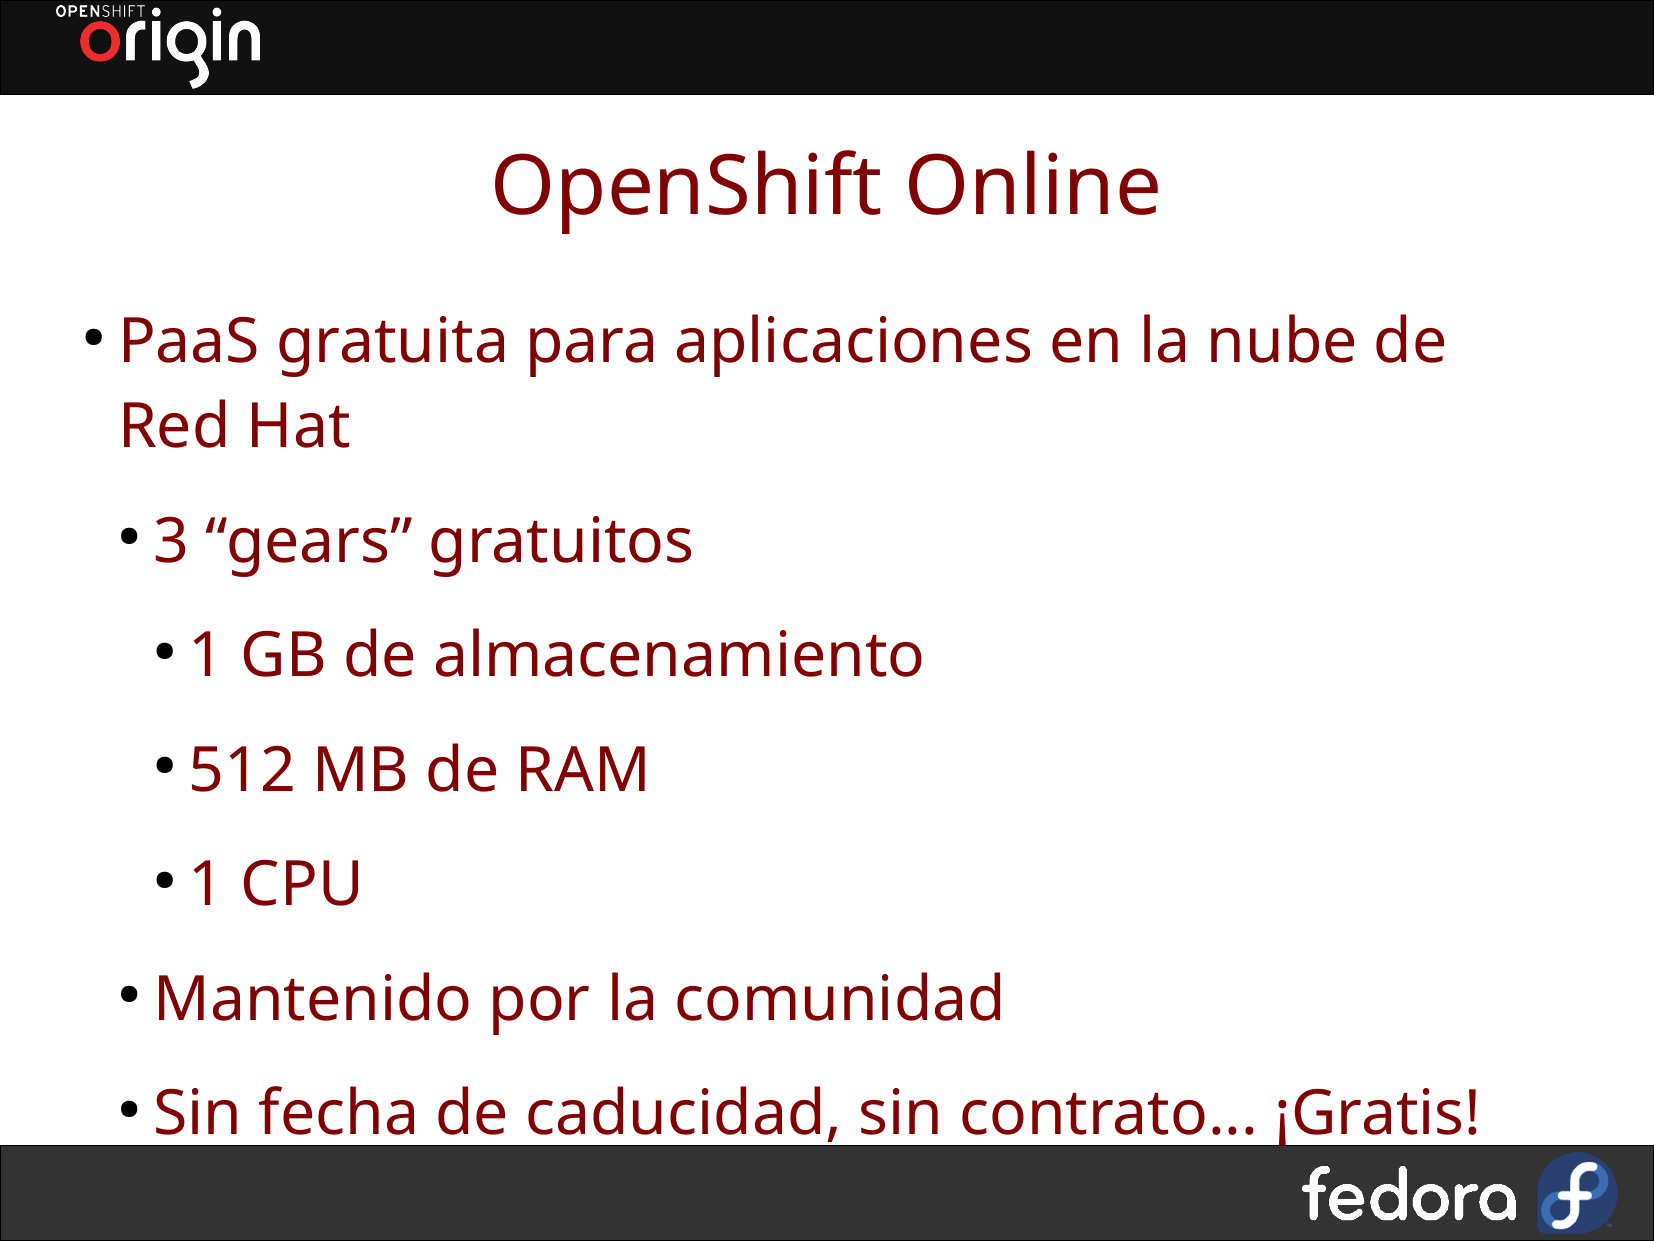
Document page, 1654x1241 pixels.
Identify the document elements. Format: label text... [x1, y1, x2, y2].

text_box PaaS gratuita para aplicaciones en la nube de Red Hat 3 “gears” gratuitos 1 GB de almacenamiento 512 MB de RAM 1 CPU Mantenido por la comunidad Sin fecha de caducidad, sin contrato... ¡Gratis! [82, 296, 1571, 1099]
picture [56, 5, 260, 89]
title OpenShift Online [82, 78, 1571, 287]
picture [1299, 1151, 1619, 1235]
